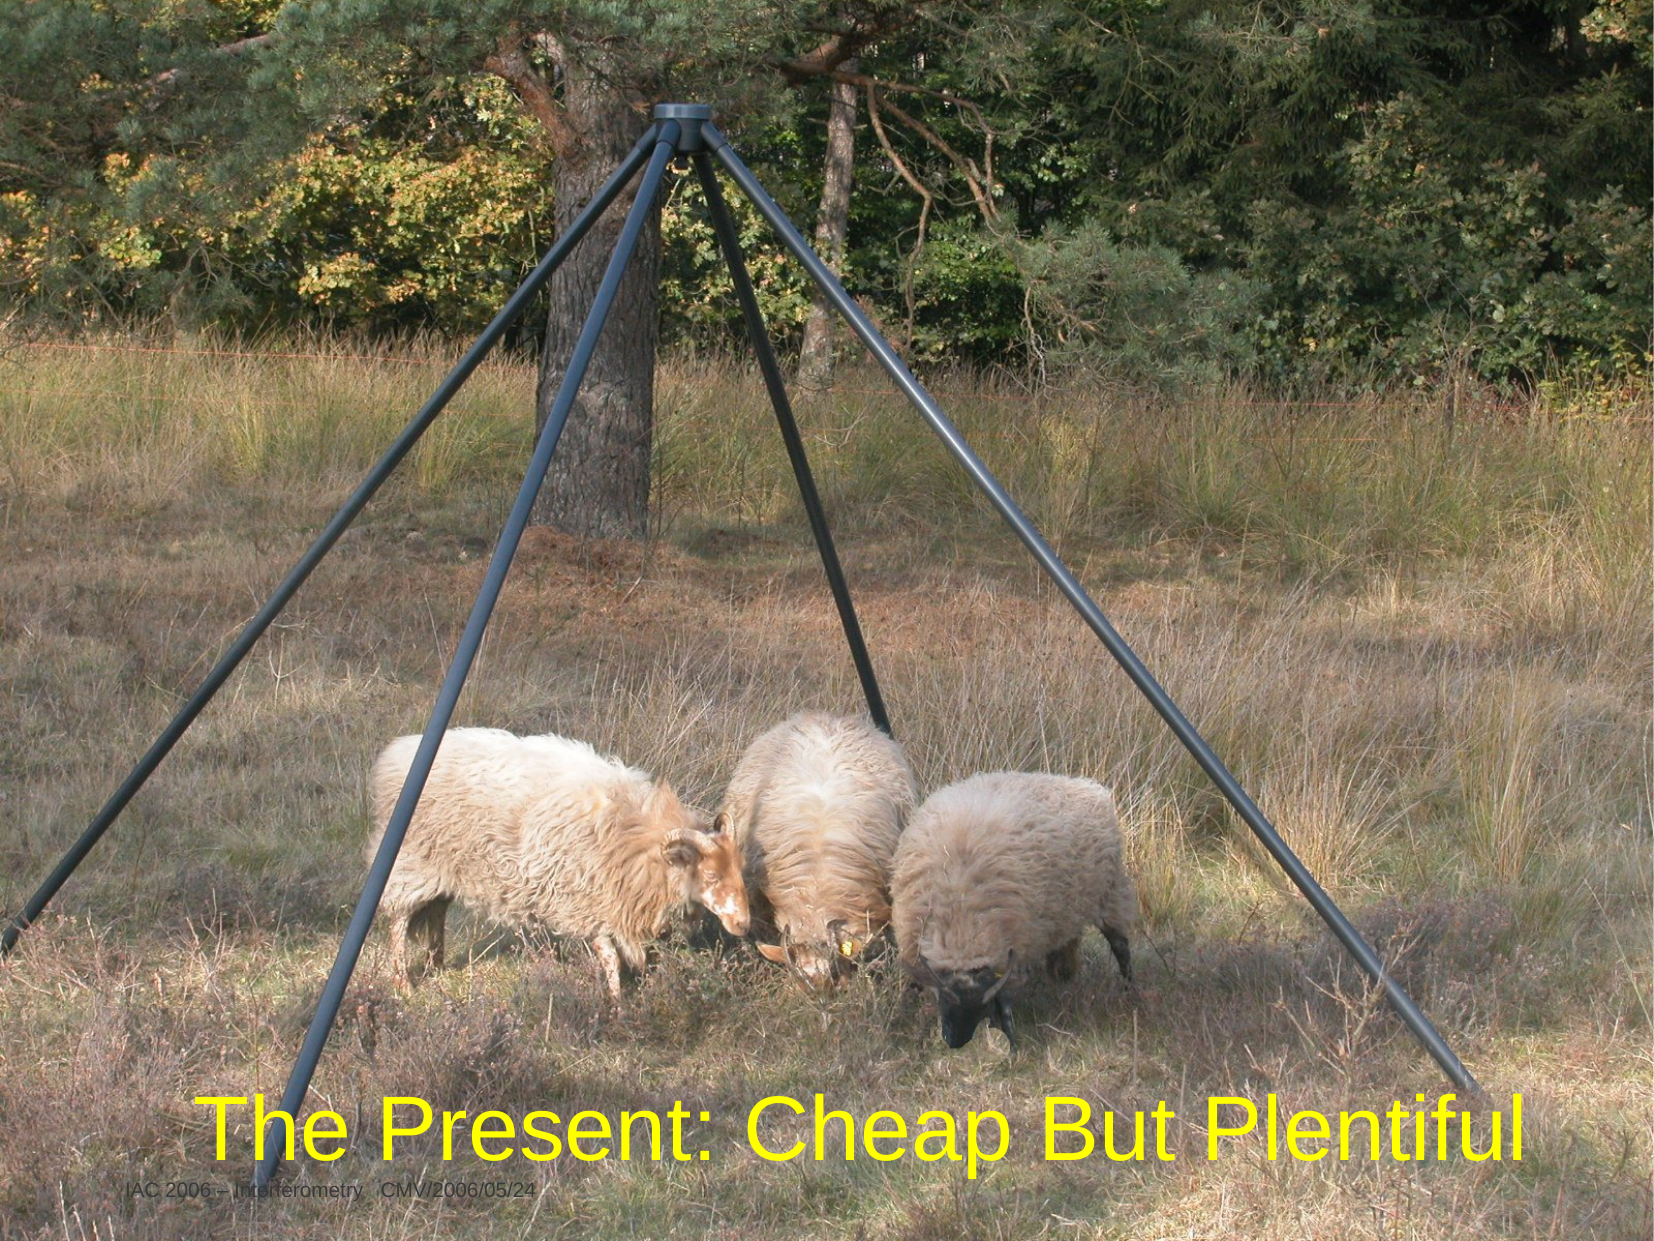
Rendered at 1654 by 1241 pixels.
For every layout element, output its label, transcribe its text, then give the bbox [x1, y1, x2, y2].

title The Present: Cheap But Plentiful [80, 1025, 1643, 1233]
picture [0, 0, 1654, 1241]
